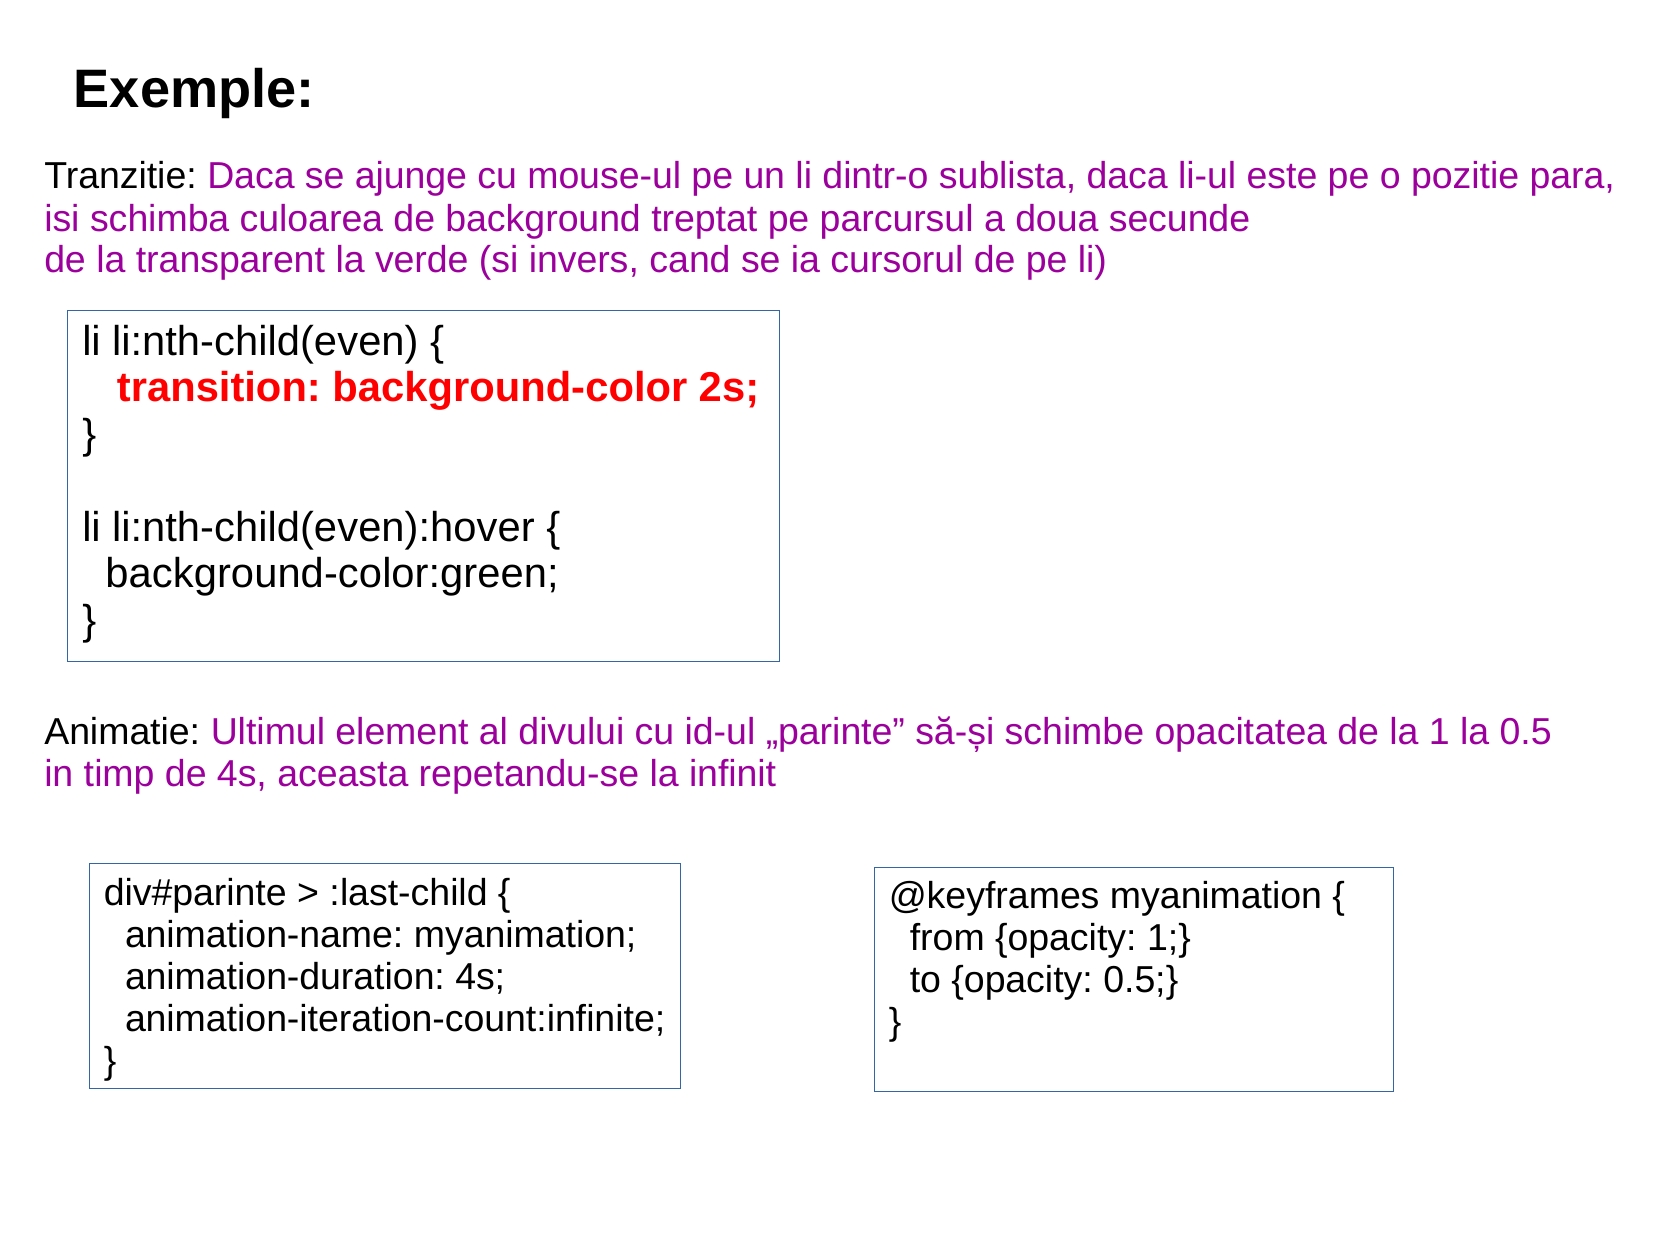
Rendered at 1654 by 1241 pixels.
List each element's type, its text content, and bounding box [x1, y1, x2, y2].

text_box Tranzitie: Daca se ajunge cu mouse-ul pe un li dintr-o sublista, daca li-ul este pe o pozitie para, isi schimba culoarea de background treptat pe parcursul a doua secunde de la transparent la verde (si invers, cand se ia cursorul de pe li) [29, 147, 1641, 289]
text_box li li:nth-child(even) { transition: background-color 2s; } li li:nth-child(even):hover { background-color:green; } [67, 310, 780, 662]
text_box @keyframes myanimation { from {opacity: 1;} to {opacity: 0.5;} } [874, 867, 1394, 1092]
text_box Animatie: Ultimul element al divului cu id-ul „parinte” să-și schimbe opacitatea de la 1 la 0.5 in timp de 4s, aceasta repetandu-se la infinit [29, 702, 1578, 802]
text_box Exemple: [59, 50, 1229, 147]
text_box div#parinte > :last-child { animation-name: myanimation; animation-duration: 4s; animation-iteration-count:infinite; } [89, 863, 681, 1089]
